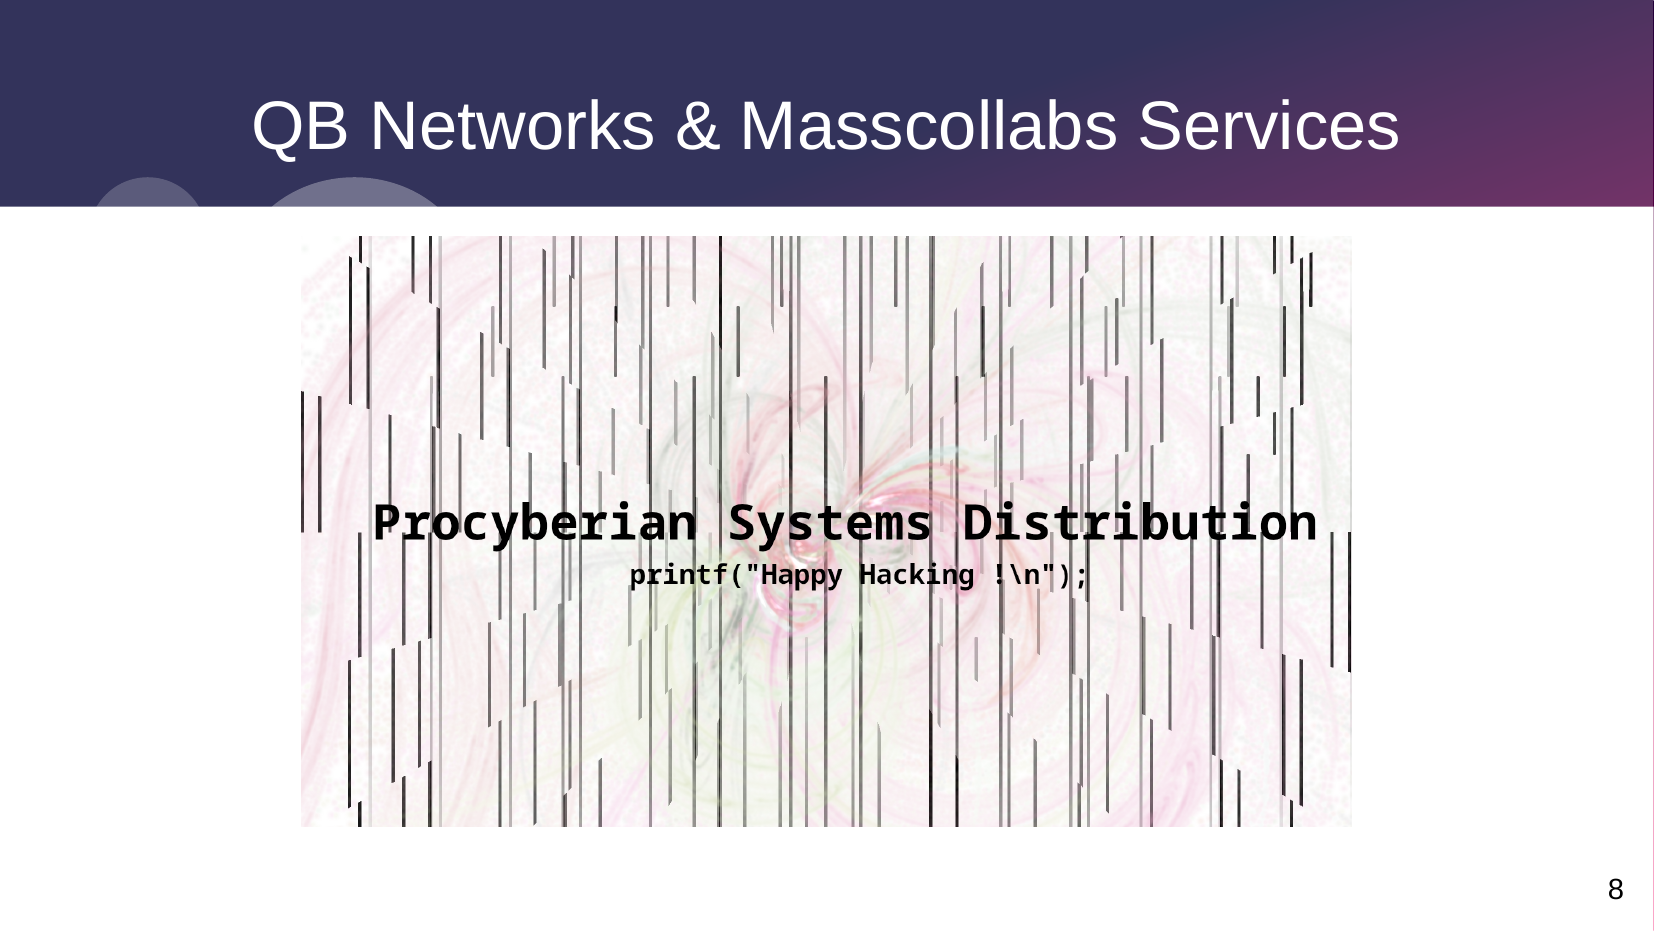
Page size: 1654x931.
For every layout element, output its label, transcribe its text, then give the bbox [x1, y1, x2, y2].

title QB Networks & Masscollabs Services [88, 44, 1565, 207]
picture [301, 236, 1352, 827]
